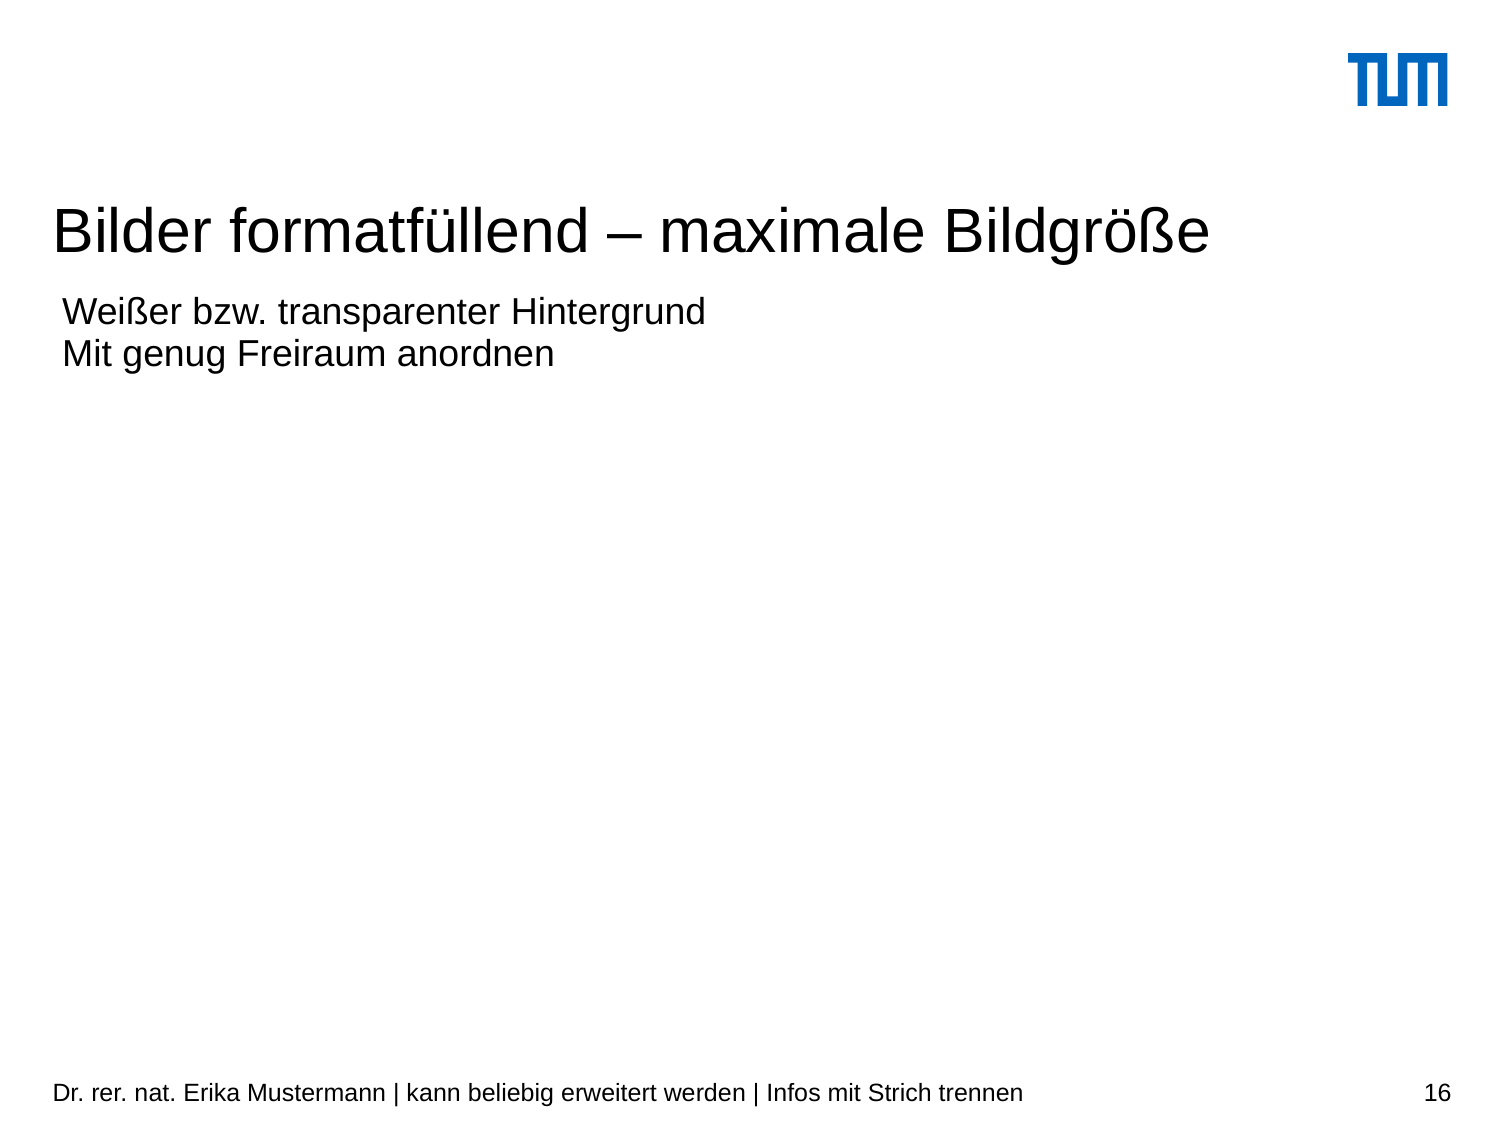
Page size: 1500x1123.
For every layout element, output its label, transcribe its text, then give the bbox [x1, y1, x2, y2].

text_box Weißer bzw. transparenter Hintergrund Mit genug Freiraum anordnen [47, 283, 1217, 383]
title Bilder formatfüllend – maximale Bildgröße [52, 195, 1453, 266]
